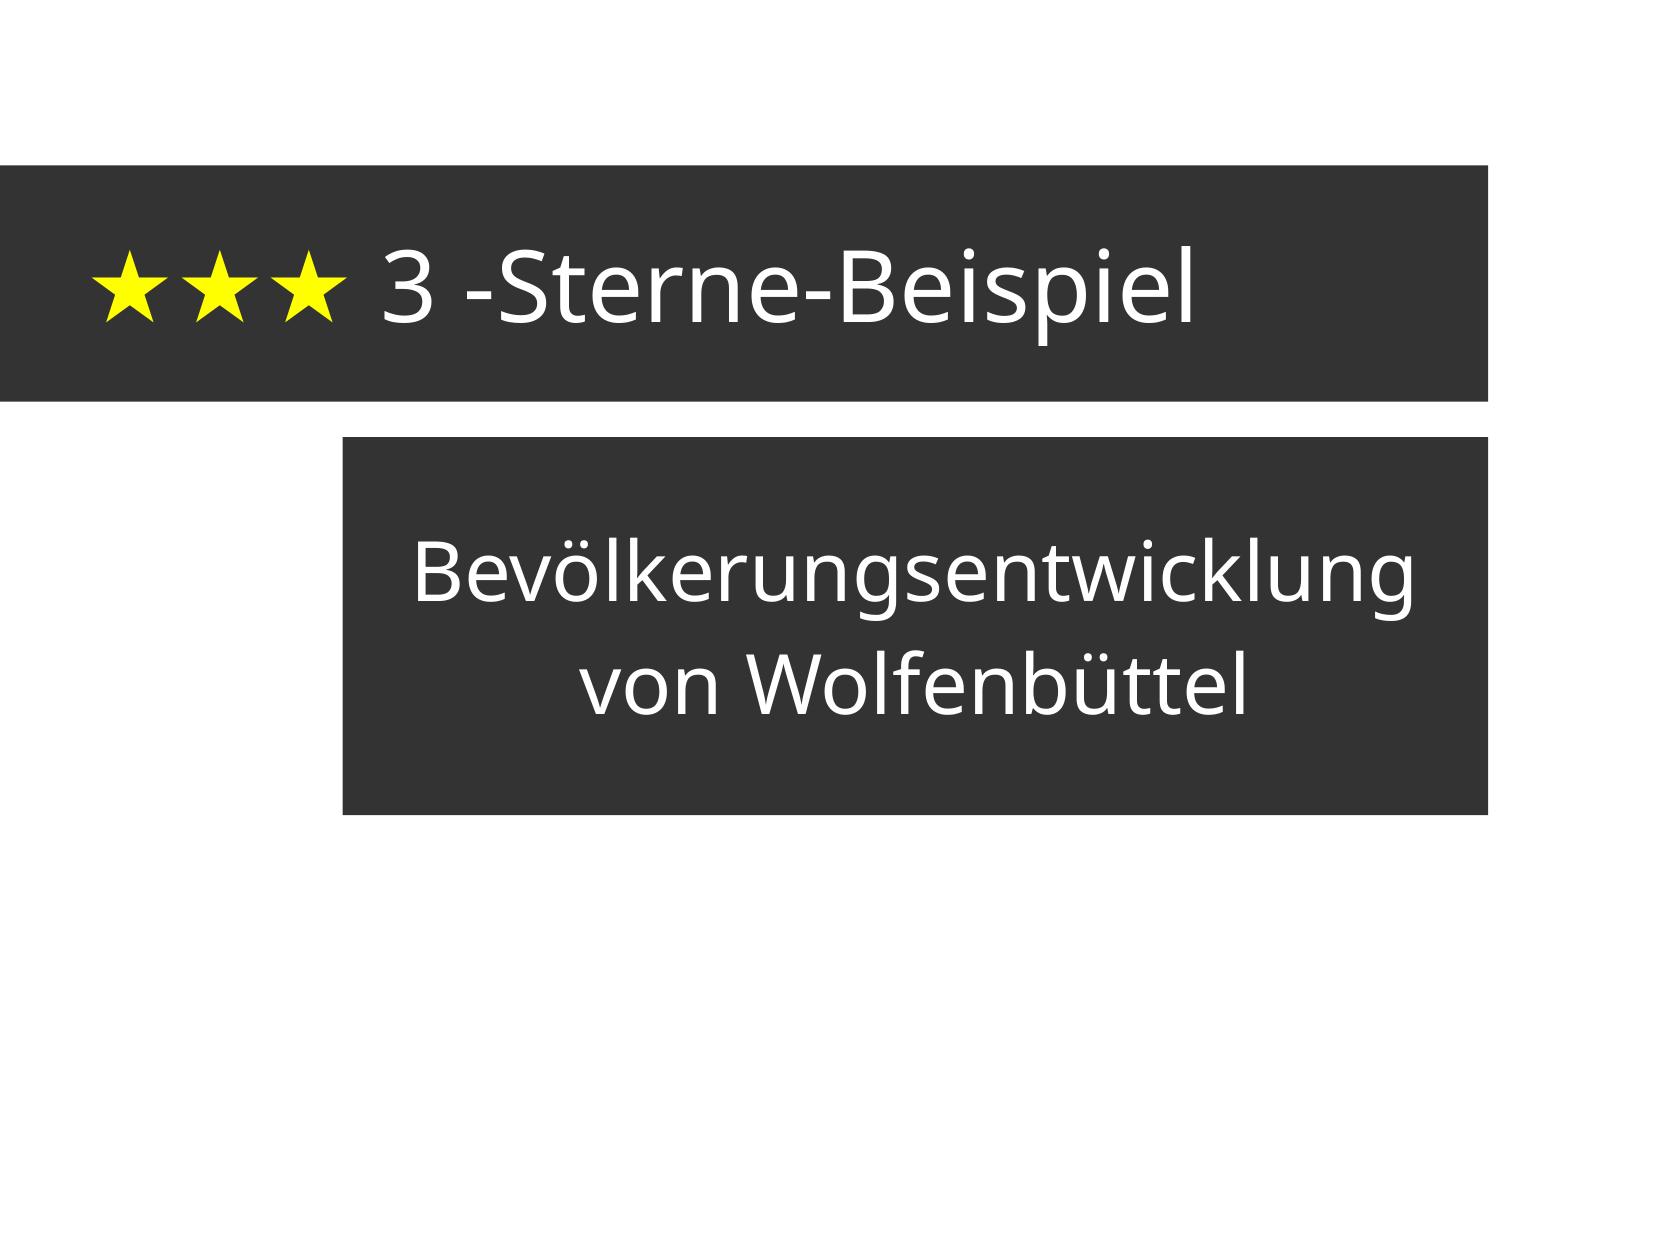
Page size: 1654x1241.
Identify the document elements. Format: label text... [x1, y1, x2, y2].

text_box ★★★ 3 -Sterne-Beispiel [0, 165, 1489, 402]
text_box Bevölkerungsentwicklung von Wolfenbüttel [342, 437, 1489, 816]
